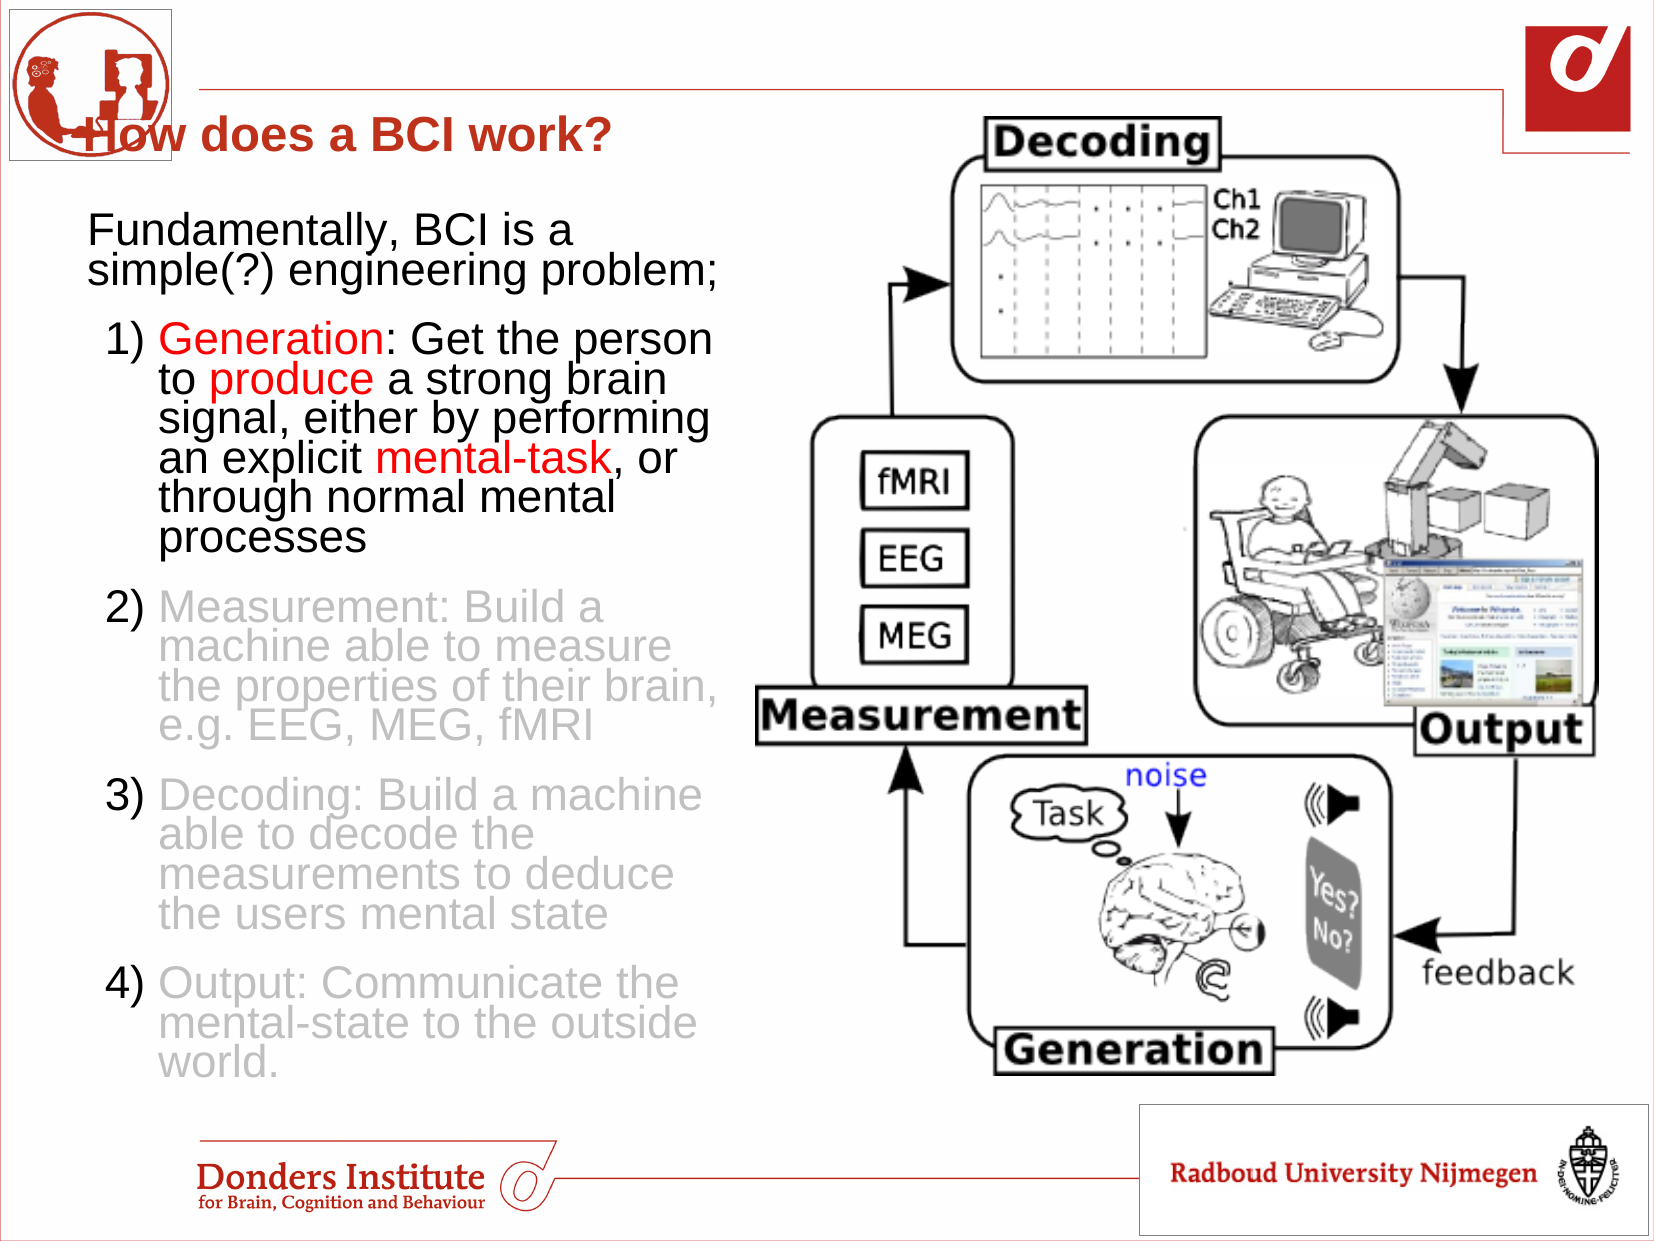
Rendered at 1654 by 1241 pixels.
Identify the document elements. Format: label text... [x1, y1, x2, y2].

list Fundamentally, BCI is a simple(?) engineering problem; Generation: Get the person to produce a strong brain signal, either by performing an explicit mental-task, or through normal mental processes Measurement: Build a machine able to measure the properties of their brain, e.g. EEG, MEG, fMRI Decoding: Build a machine able to decode the measurements to deduce the users mental state Output: Communicate the mental-state to the outside world. [87, 213, 736, 1105]
picture [0, 0, 1654, 1241]
title How does a BCI work? [82, 63, 1571, 214]
